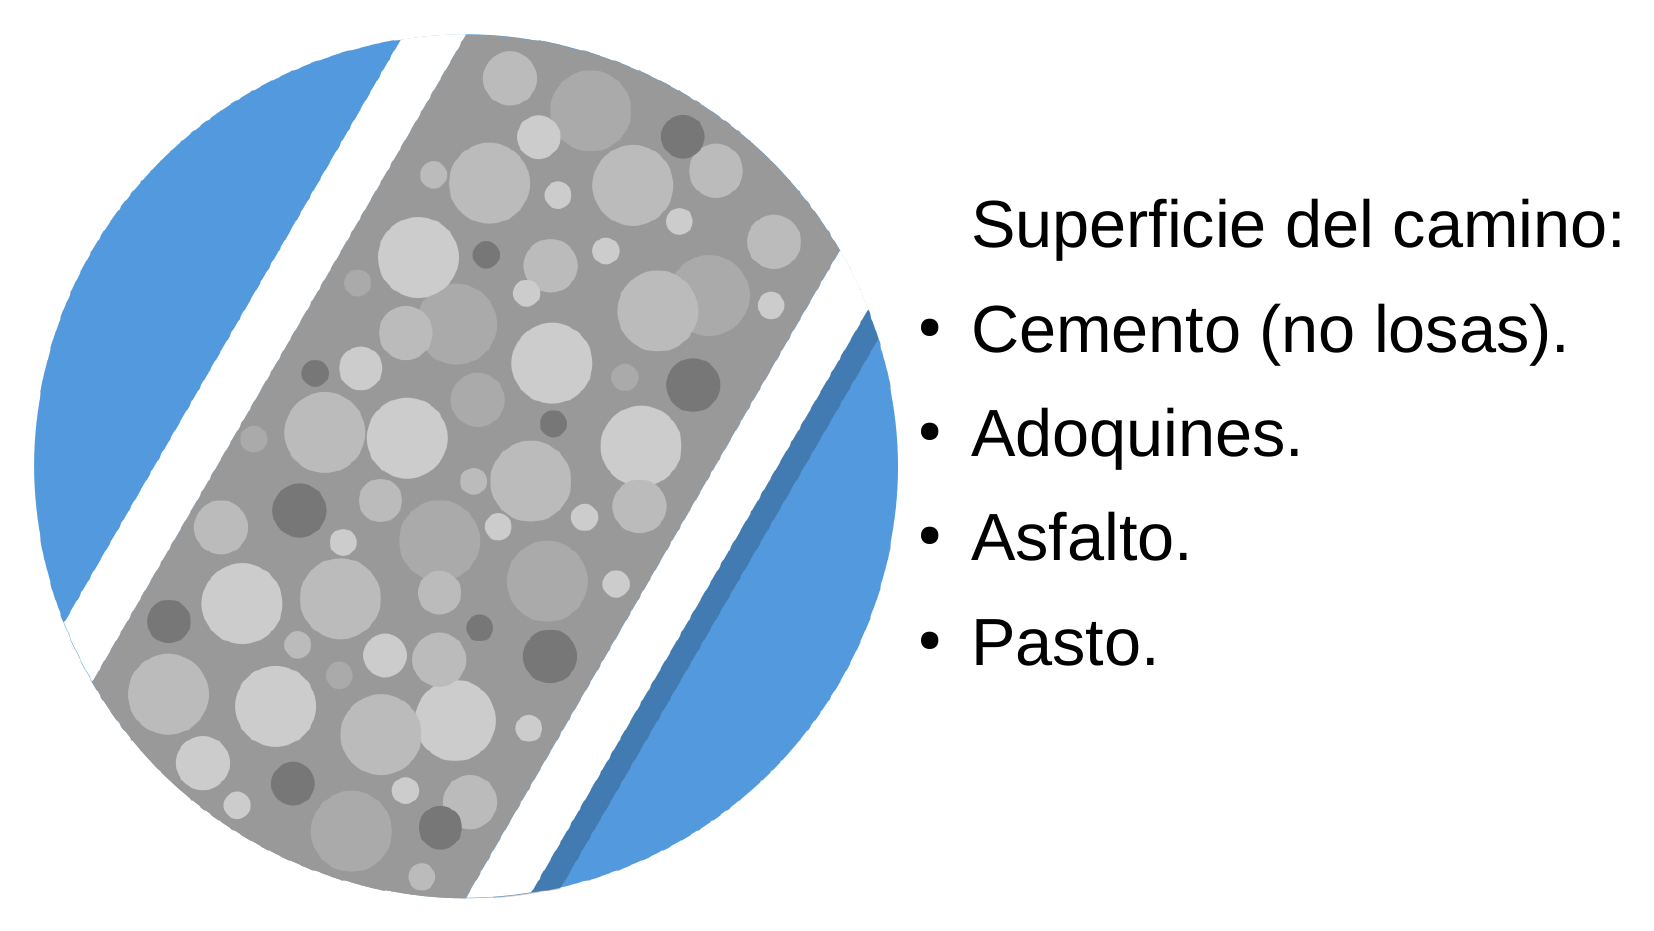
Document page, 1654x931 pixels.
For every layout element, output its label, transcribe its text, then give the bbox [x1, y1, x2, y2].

list Superficie del camino: Cemento (no losas). Adoquines. Asfalto. Pasto. [931, 187, 1627, 727]
picture [0, 0, 931, 931]
